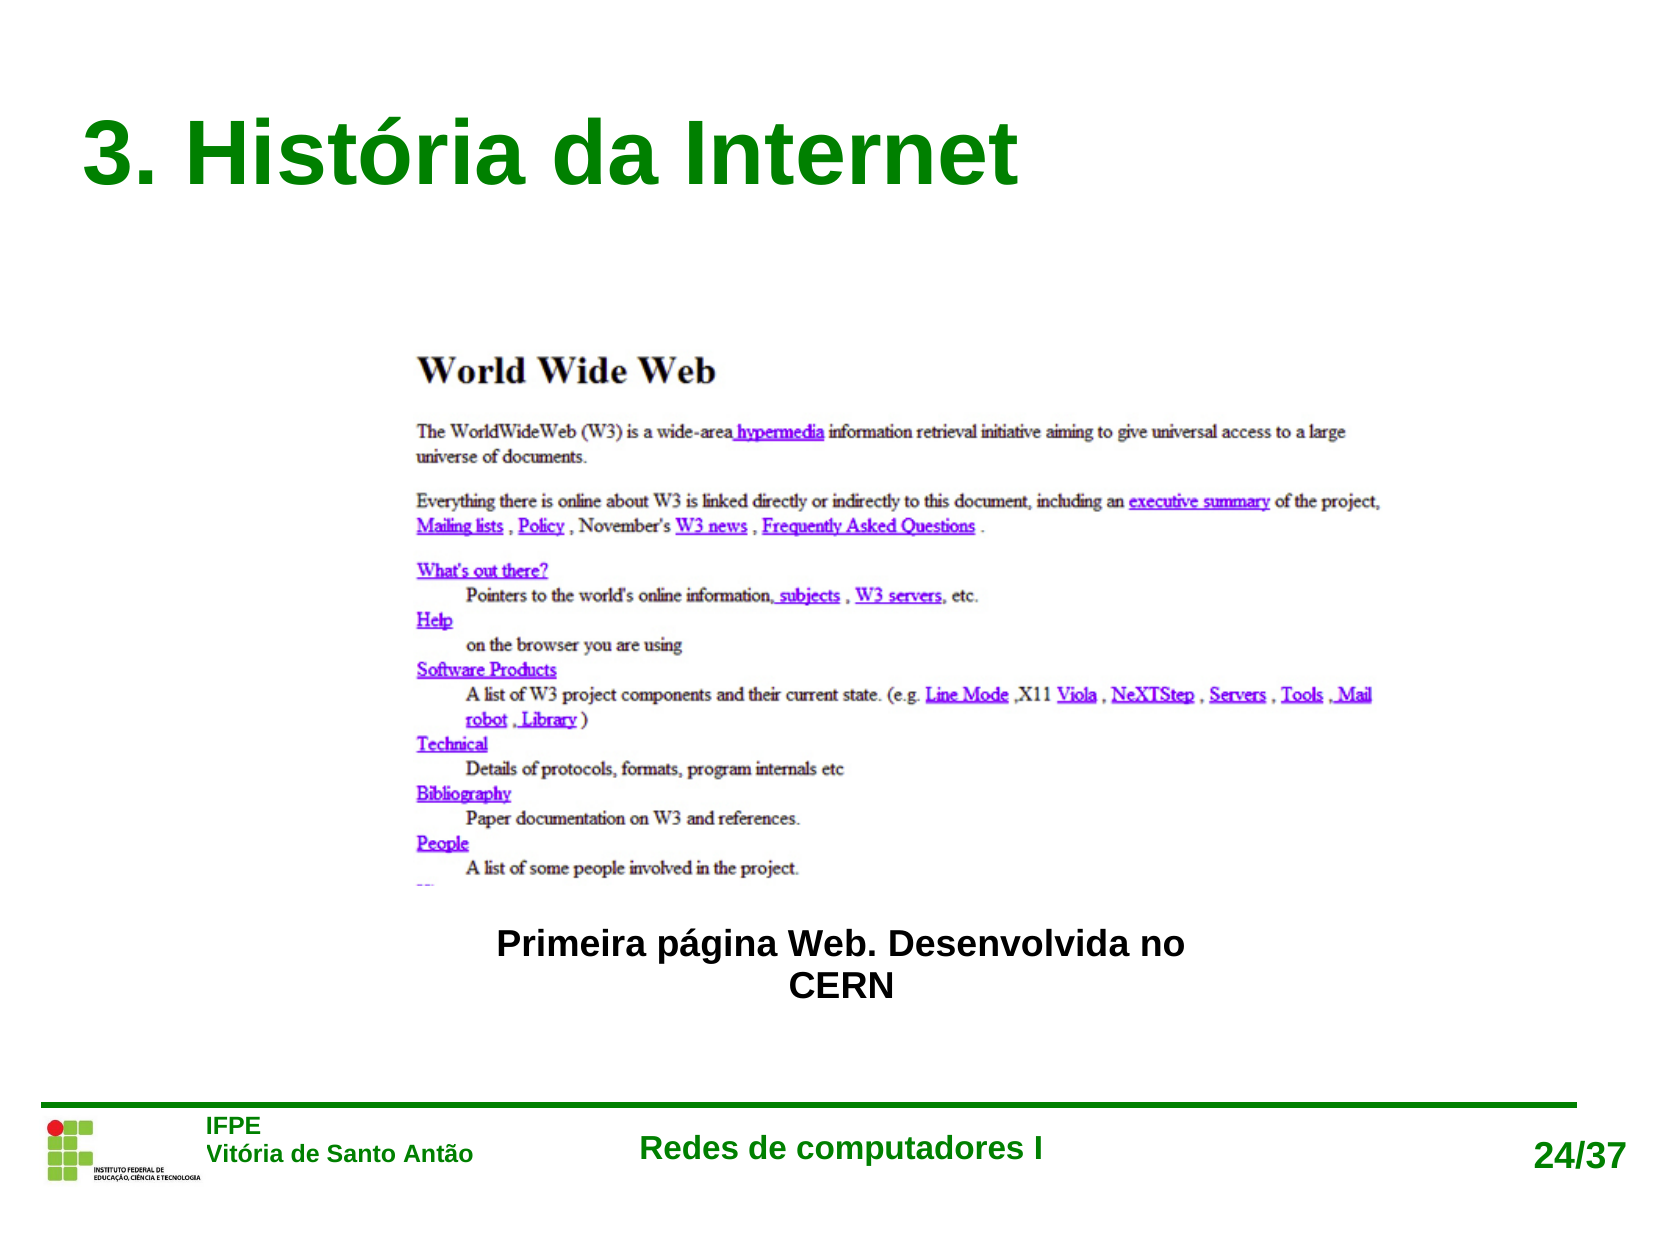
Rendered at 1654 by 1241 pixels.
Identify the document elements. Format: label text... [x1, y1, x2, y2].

picture [413, 338, 1383, 886]
text_box Primeira página Web. Desenvolvida no CERN [442, 915, 1241, 1015]
picture [39, 1111, 207, 1191]
title 3. História da Internet [82, 49, 1571, 257]
